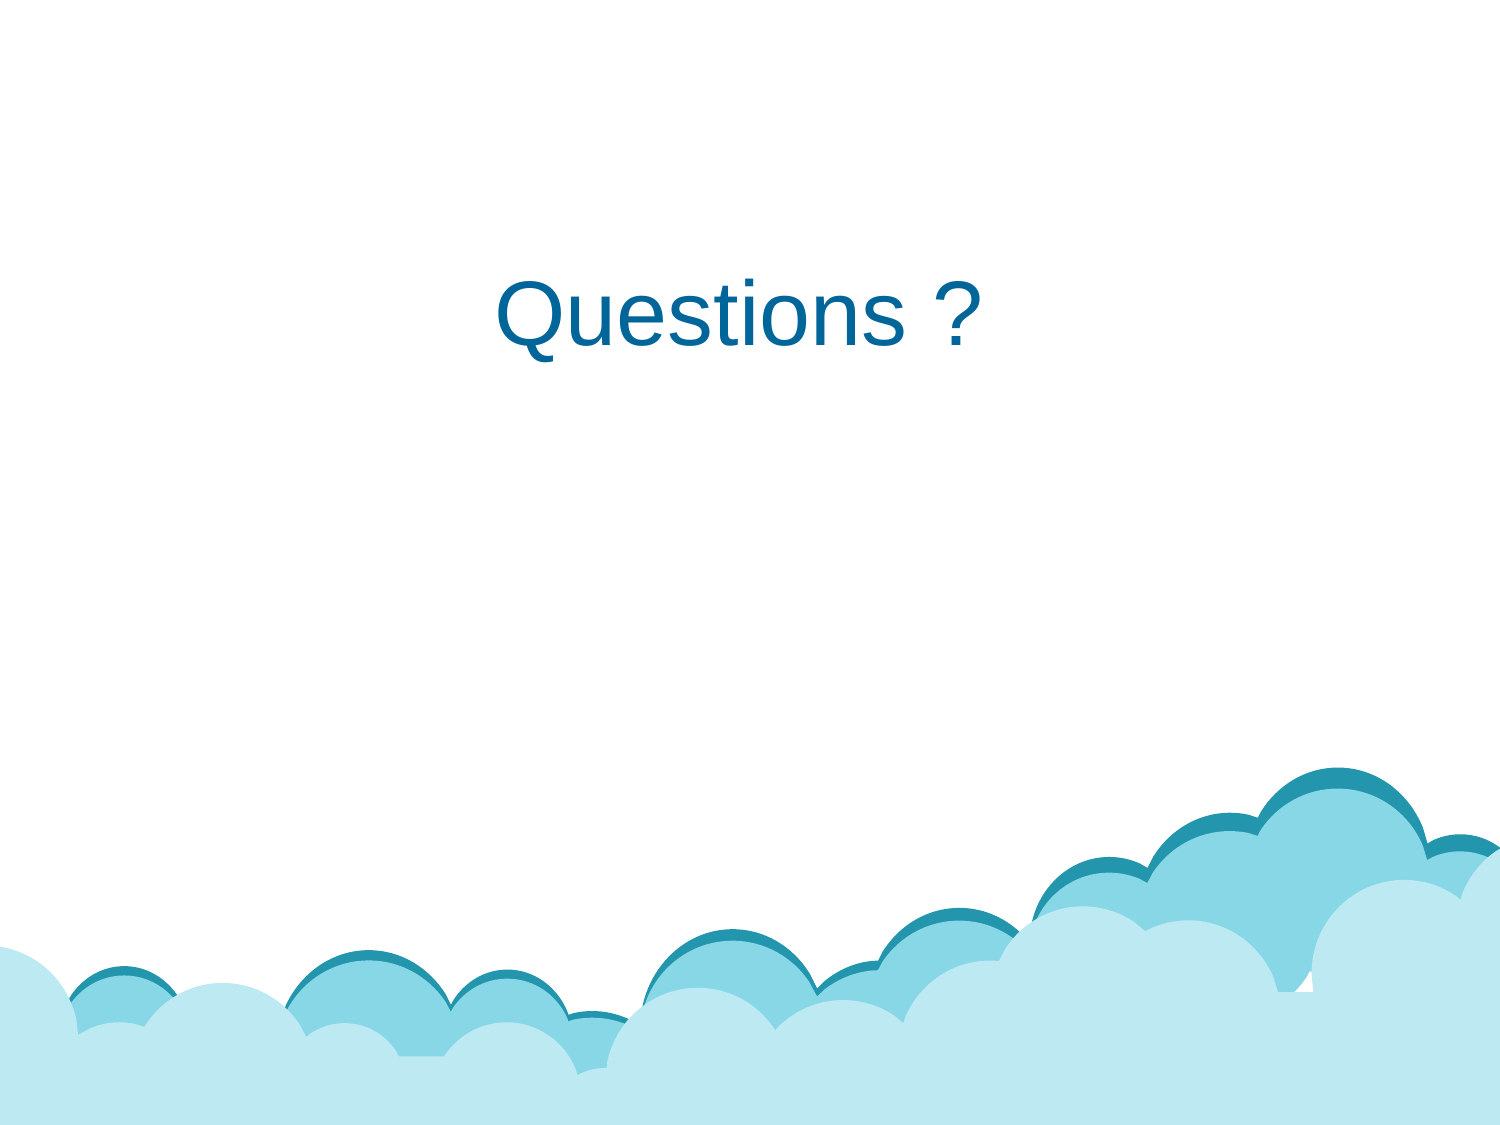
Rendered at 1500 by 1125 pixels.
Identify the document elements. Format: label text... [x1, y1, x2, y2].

text_box Questions ? [480, 254, 1000, 373]
